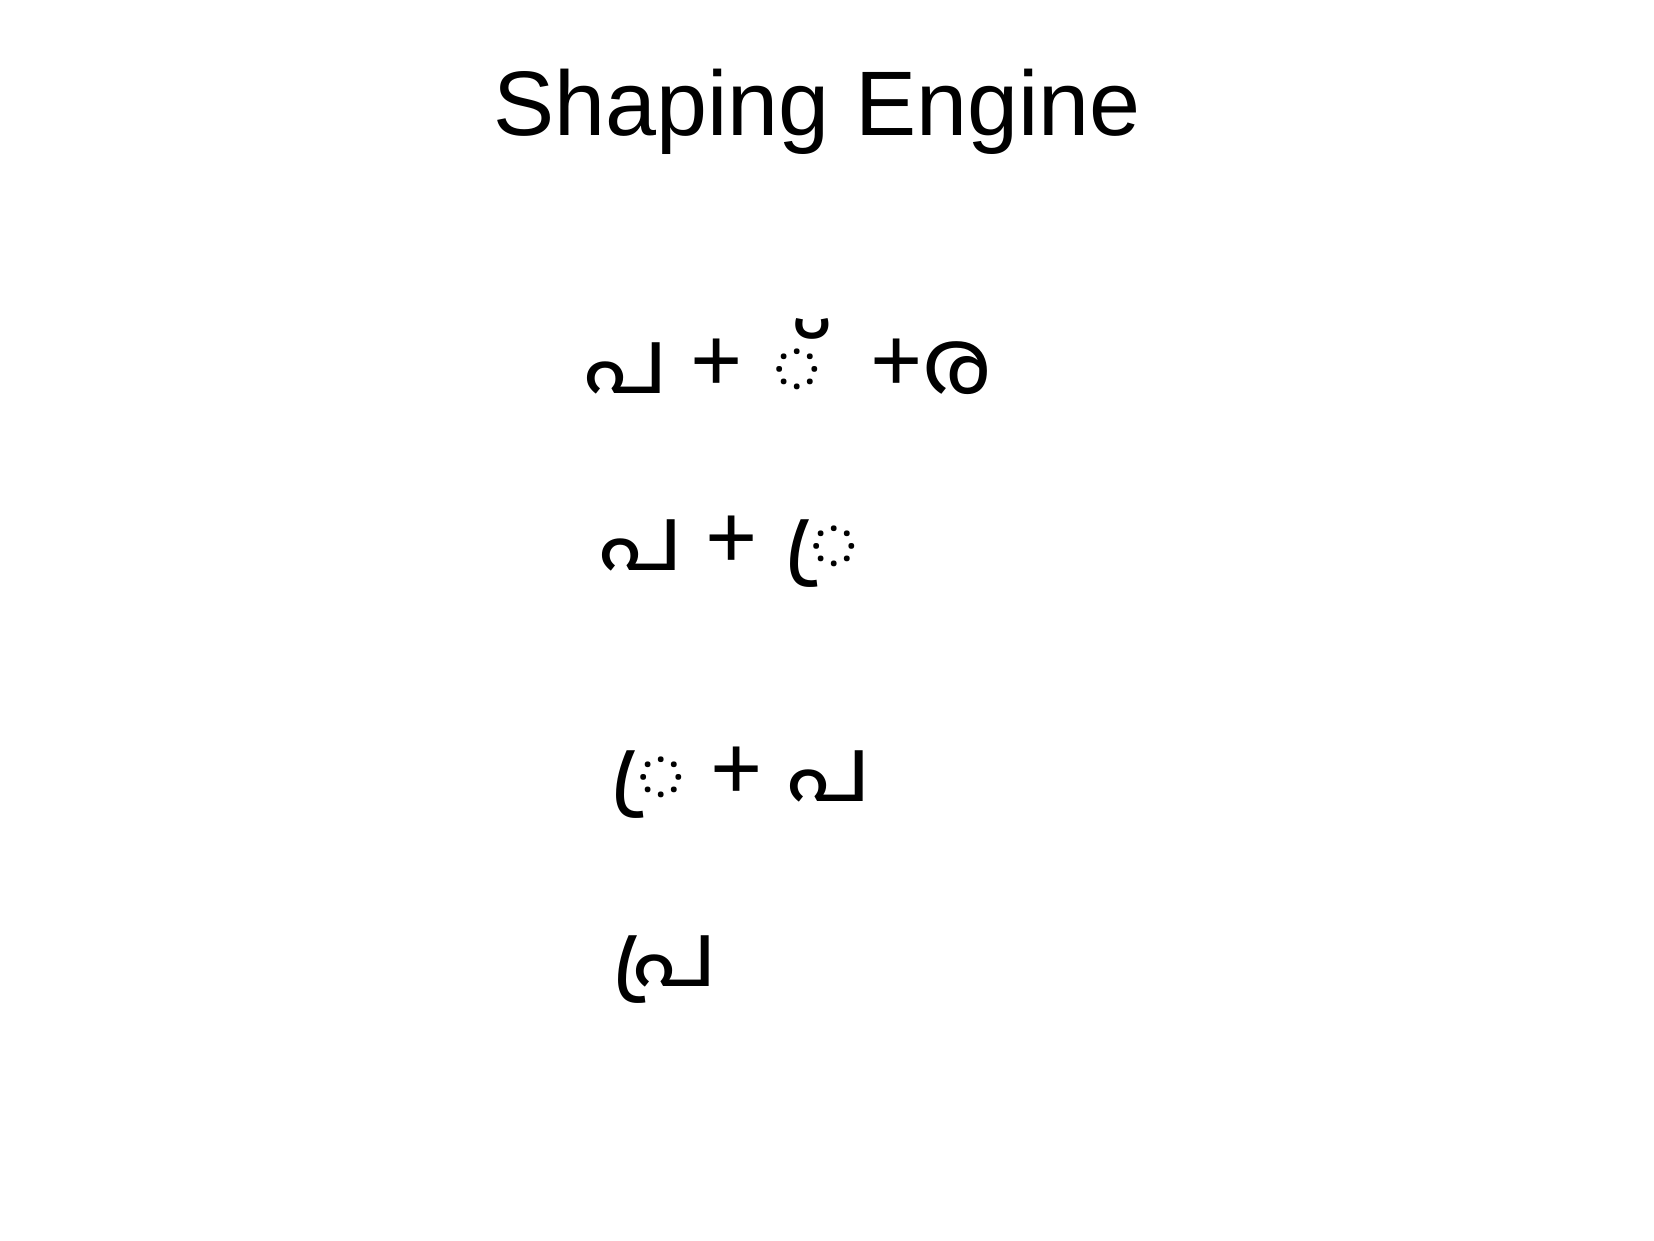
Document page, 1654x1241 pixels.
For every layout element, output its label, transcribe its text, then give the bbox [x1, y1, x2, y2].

text_box ്ര + പ [570, 696, 1111, 877]
text_box പ്ര [600, 896, 886, 1066]
text_box Shaping Engine [150, 45, 1486, 181]
text_box പ + ് +ര [570, 287, 1171, 457]
text_box പ + ്ര [585, 465, 1126, 646]
